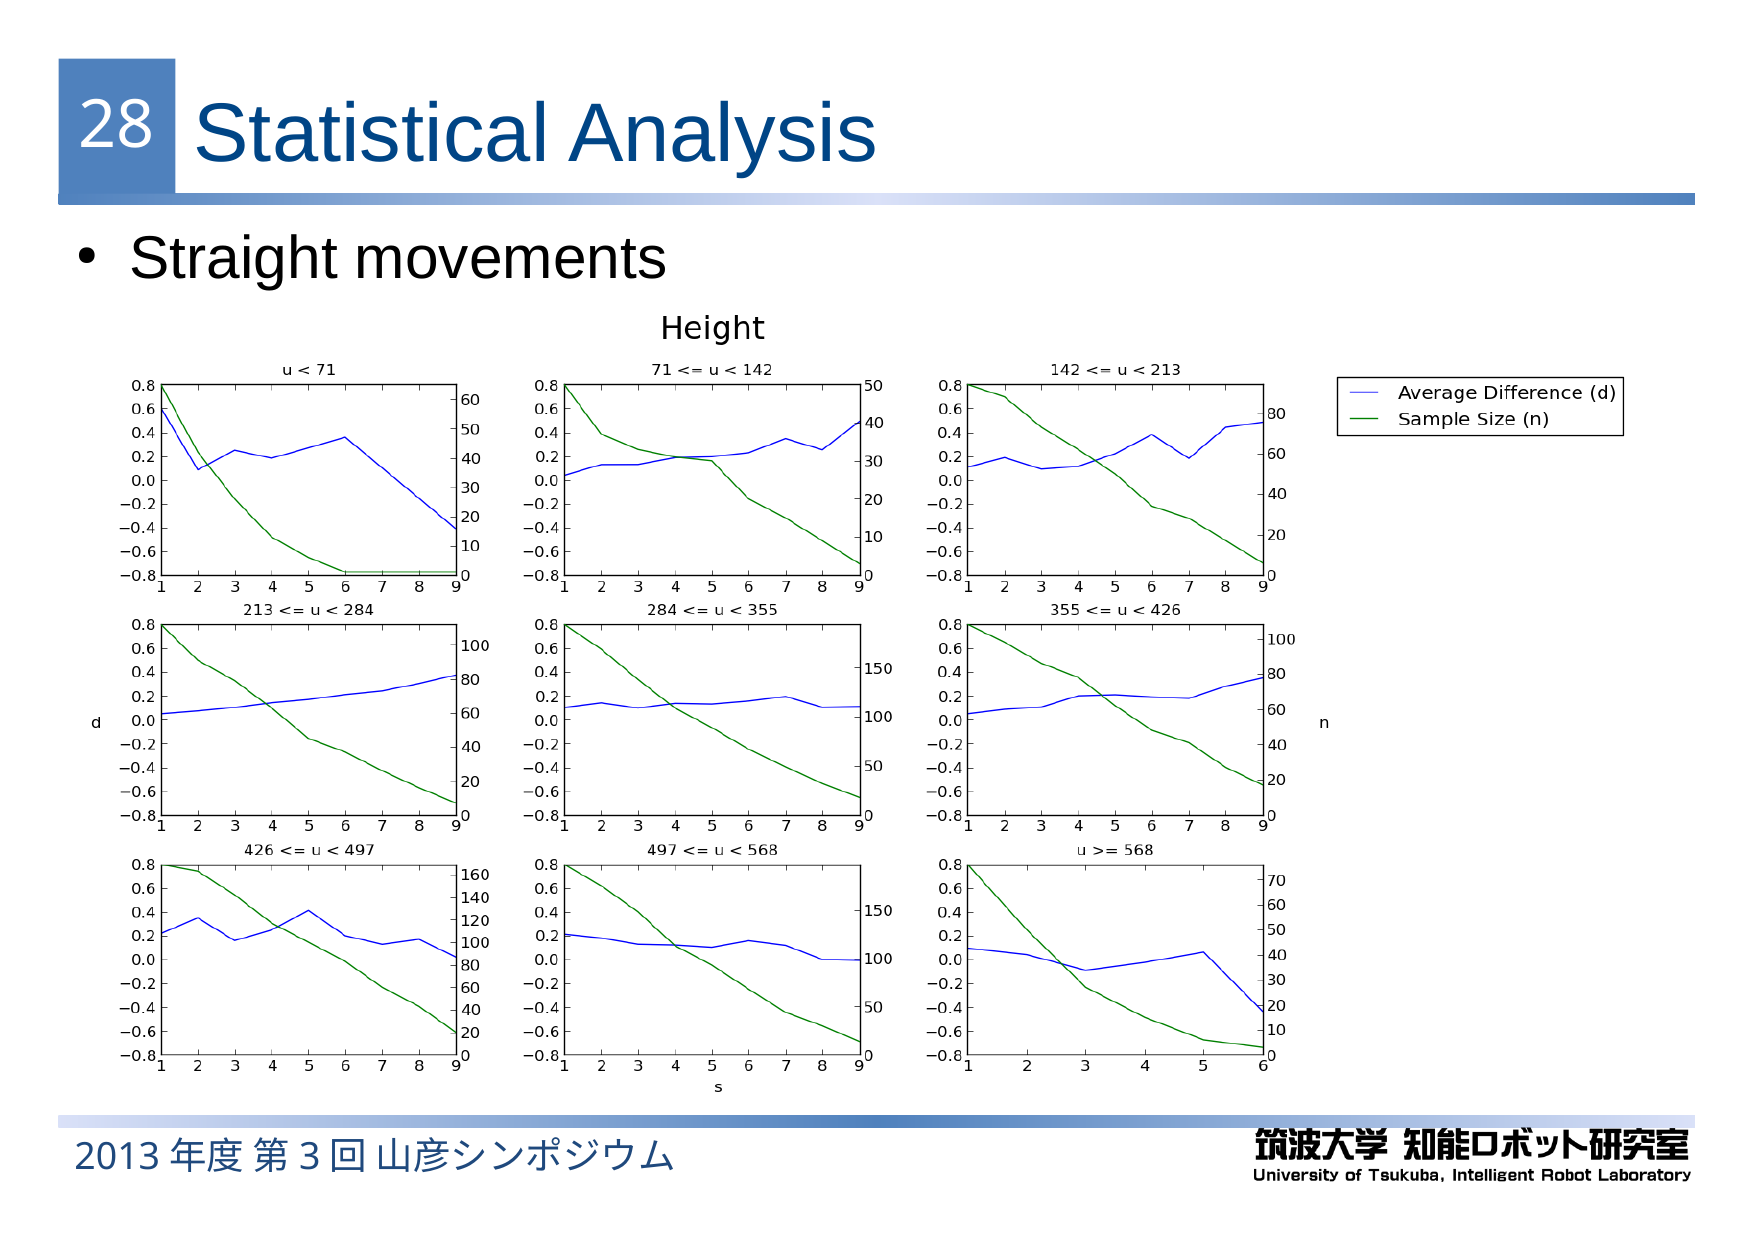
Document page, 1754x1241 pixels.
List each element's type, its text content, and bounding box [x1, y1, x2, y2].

picture [1252, 1127, 1691, 1182]
list Straight movements [58, 223, 1696, 298]
title Statistical Analysis [193, 61, 1651, 205]
picture [58, 298, 1696, 1108]
